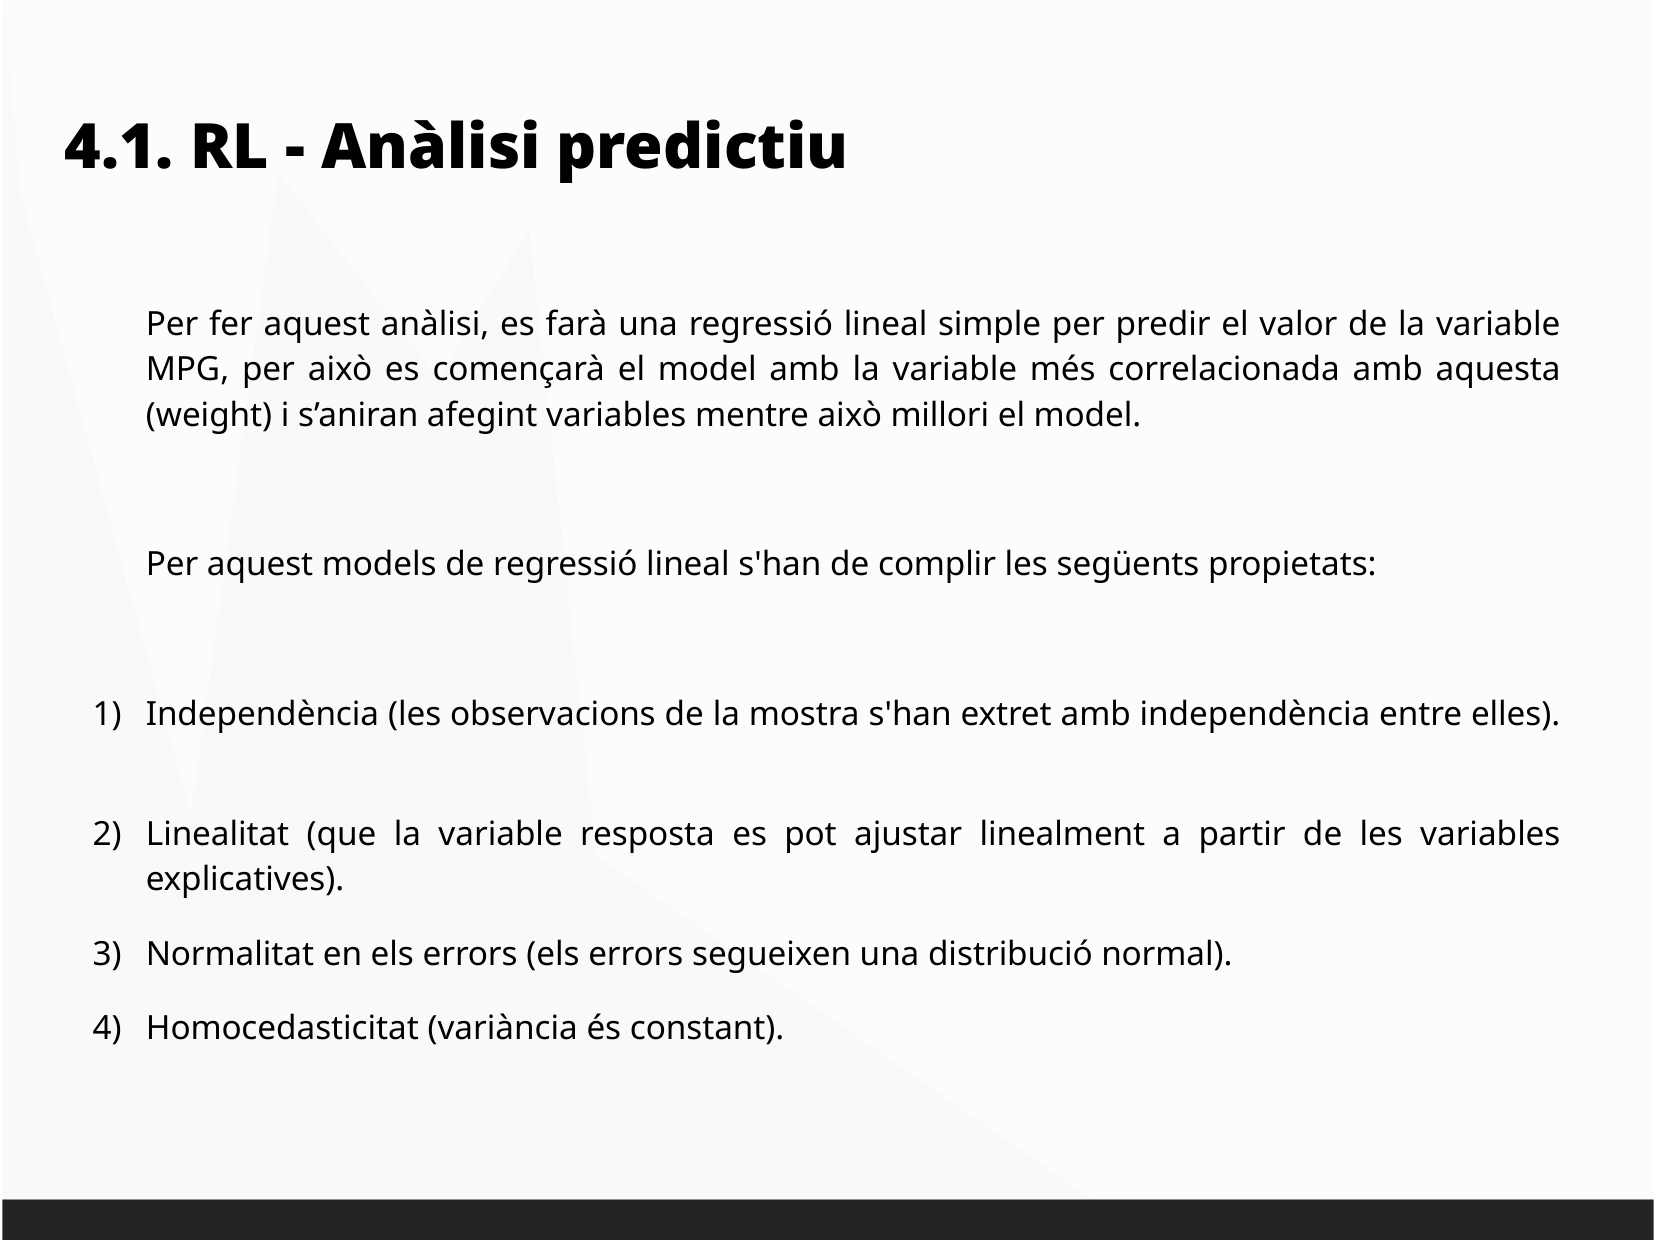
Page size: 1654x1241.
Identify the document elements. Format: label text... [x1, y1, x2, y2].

list Per fer aquest anàlisi, es farà una regressió lineal simple per predir el valor de la variable MPG, per això es començarà el model amb la variable més correlacionada amb aquesta (weight) i s’aniran afegint variables mentre això millori el model. Per aquest models de regressió lineal s'han de complir les següents propietats: Independència (les observacions de la mostra s'han extret amb independència entre elles). Linealitat (que la variable resposta es pot ajustar linealment a partir de les variables explicatives). Normalitat en els errors (els errors segueixen una distribució normal). Homocedasticitat (variància és constant). [75, 300, 1564, 1020]
picture [2, 0, 1654, 1241]
title 4.1. RL - Anàlisi predictiu [64, 100, 1553, 189]
